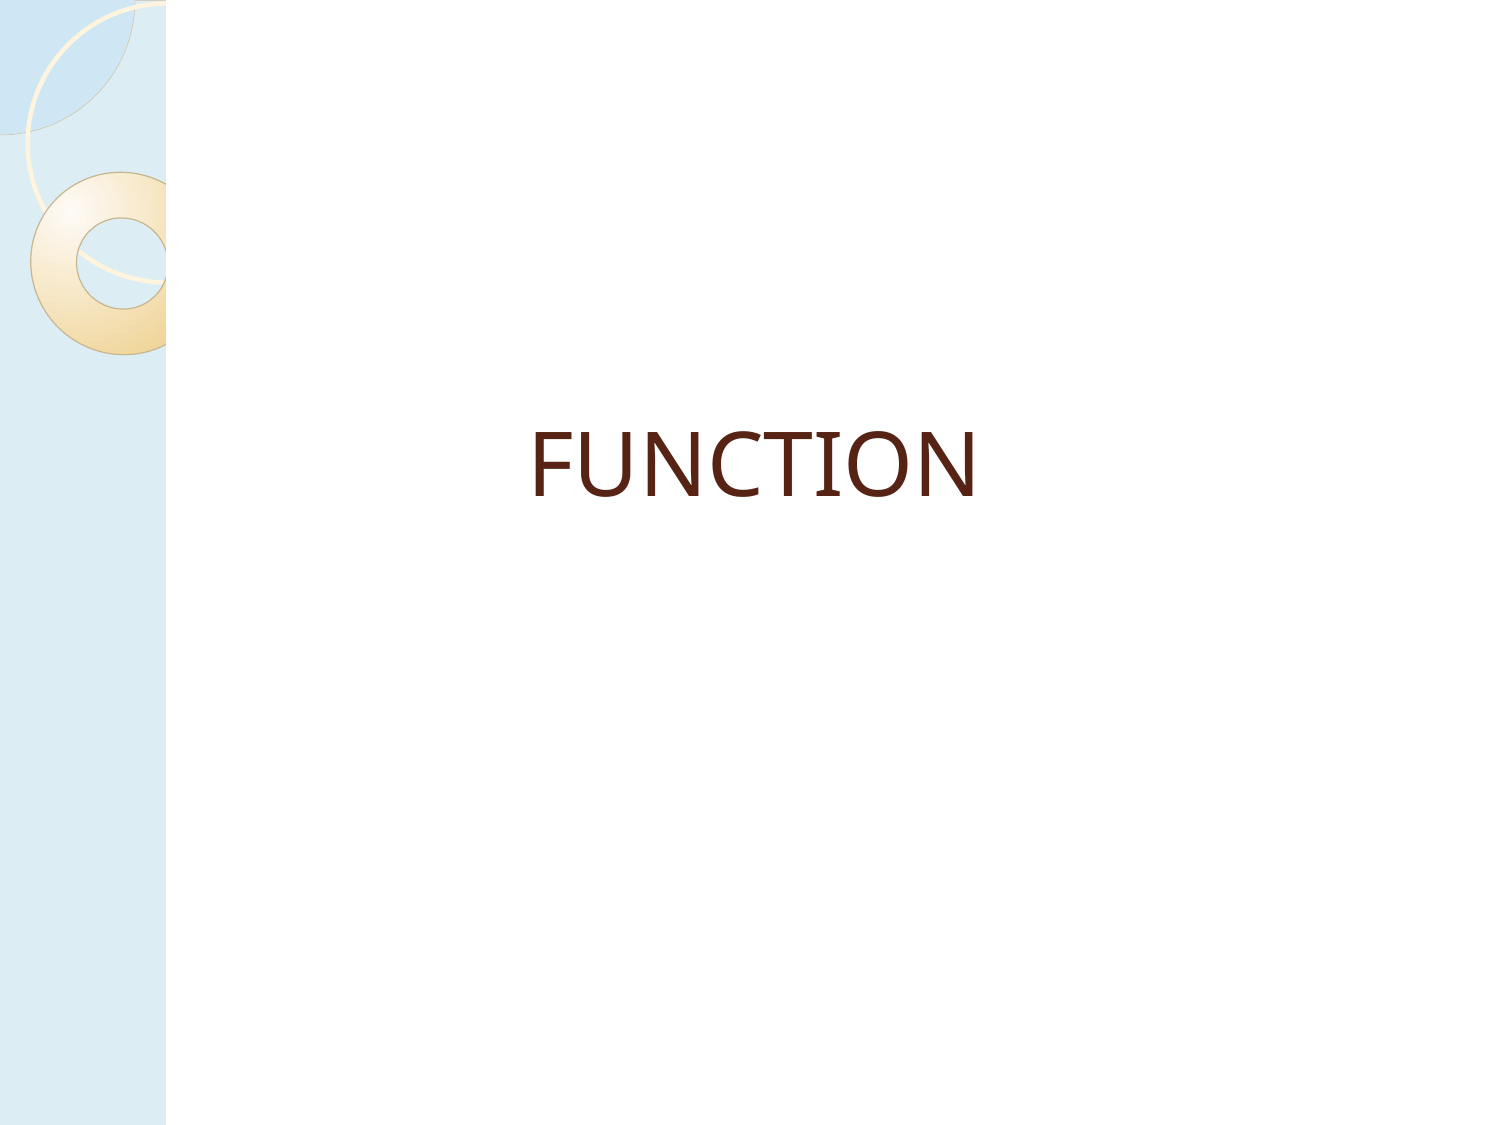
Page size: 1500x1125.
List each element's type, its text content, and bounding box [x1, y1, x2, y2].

title FUNCTION [512, 399, 1150, 588]
